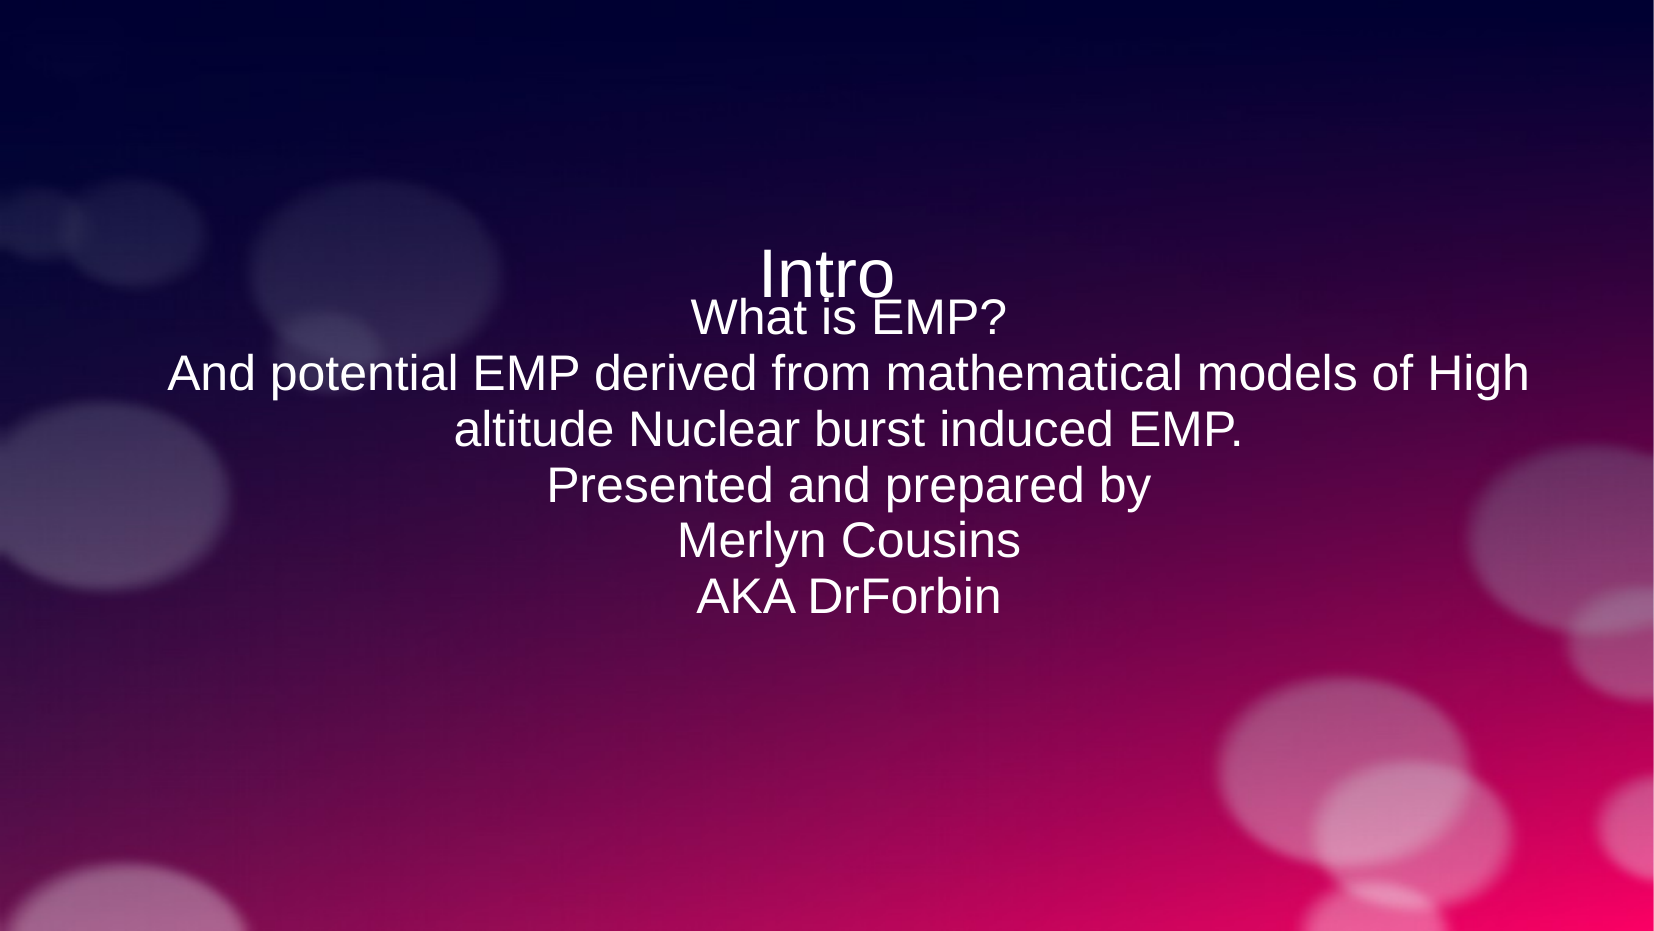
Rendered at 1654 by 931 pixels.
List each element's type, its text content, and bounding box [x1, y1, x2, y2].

subtitle What is EMP? And potential EMP derived from mathematical models of High altitude Nuclear burst induced EMP. Presented and prepared by Merlyn Cousins AKA DrForbin [105, 309, 1594, 660]
picture [0, 0, 1654, 931]
title Intro [82, 234, 1571, 390]
title Intro [955, 303, 972, 309]
